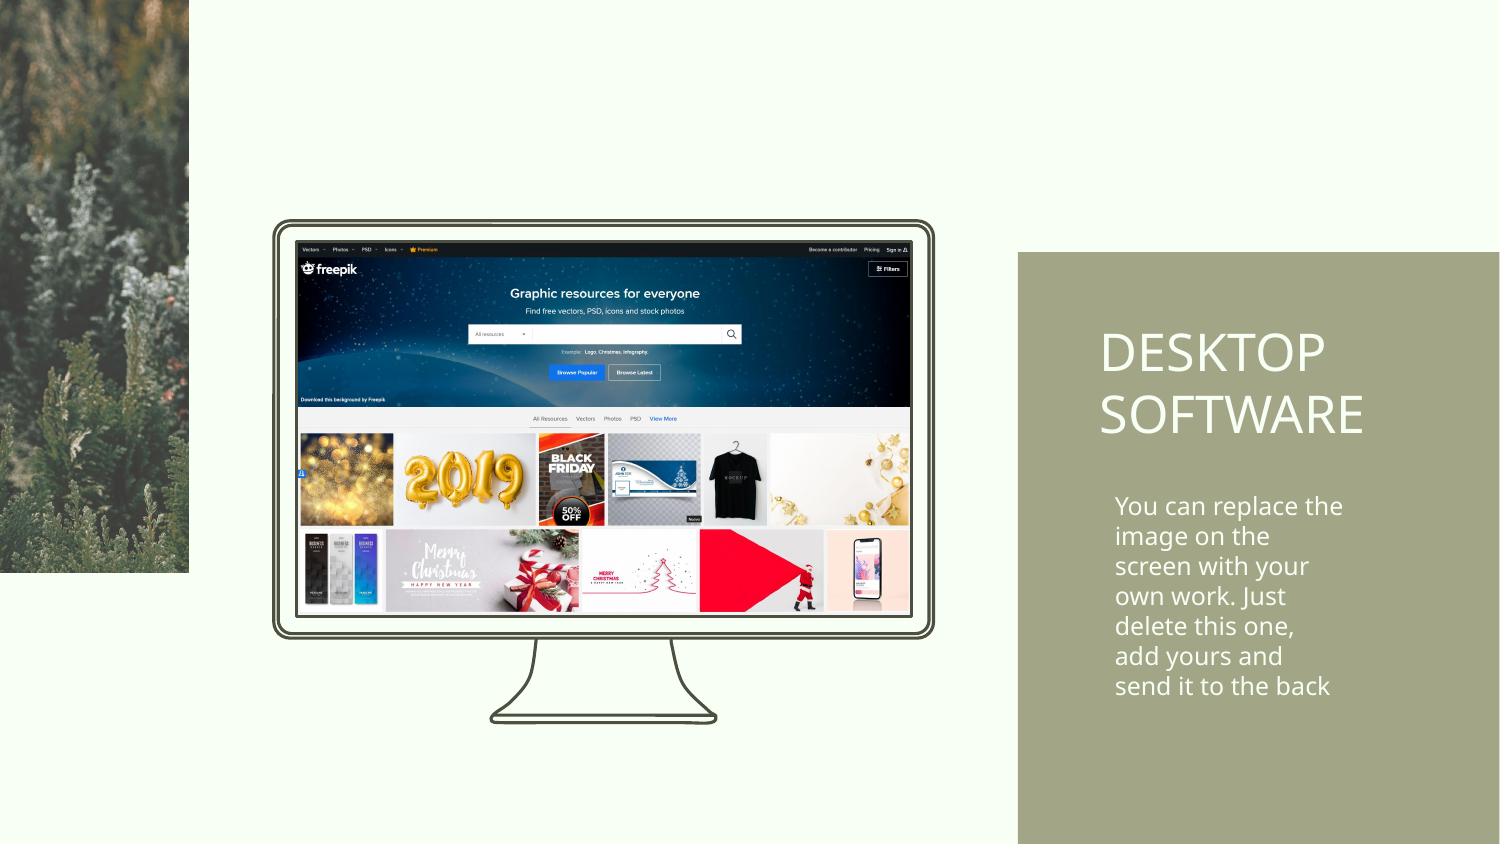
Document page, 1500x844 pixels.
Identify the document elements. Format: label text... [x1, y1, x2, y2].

subtitle You can replace the image on the screen with your own work. Just delete this one, add yours and send it to the back [1099, 475, 1360, 630]
picture [298, 243, 910, 615]
text_box [0, 0, 189, 573]
title DESKTOP SOFTWARE [1099, 328, 1443, 445]
